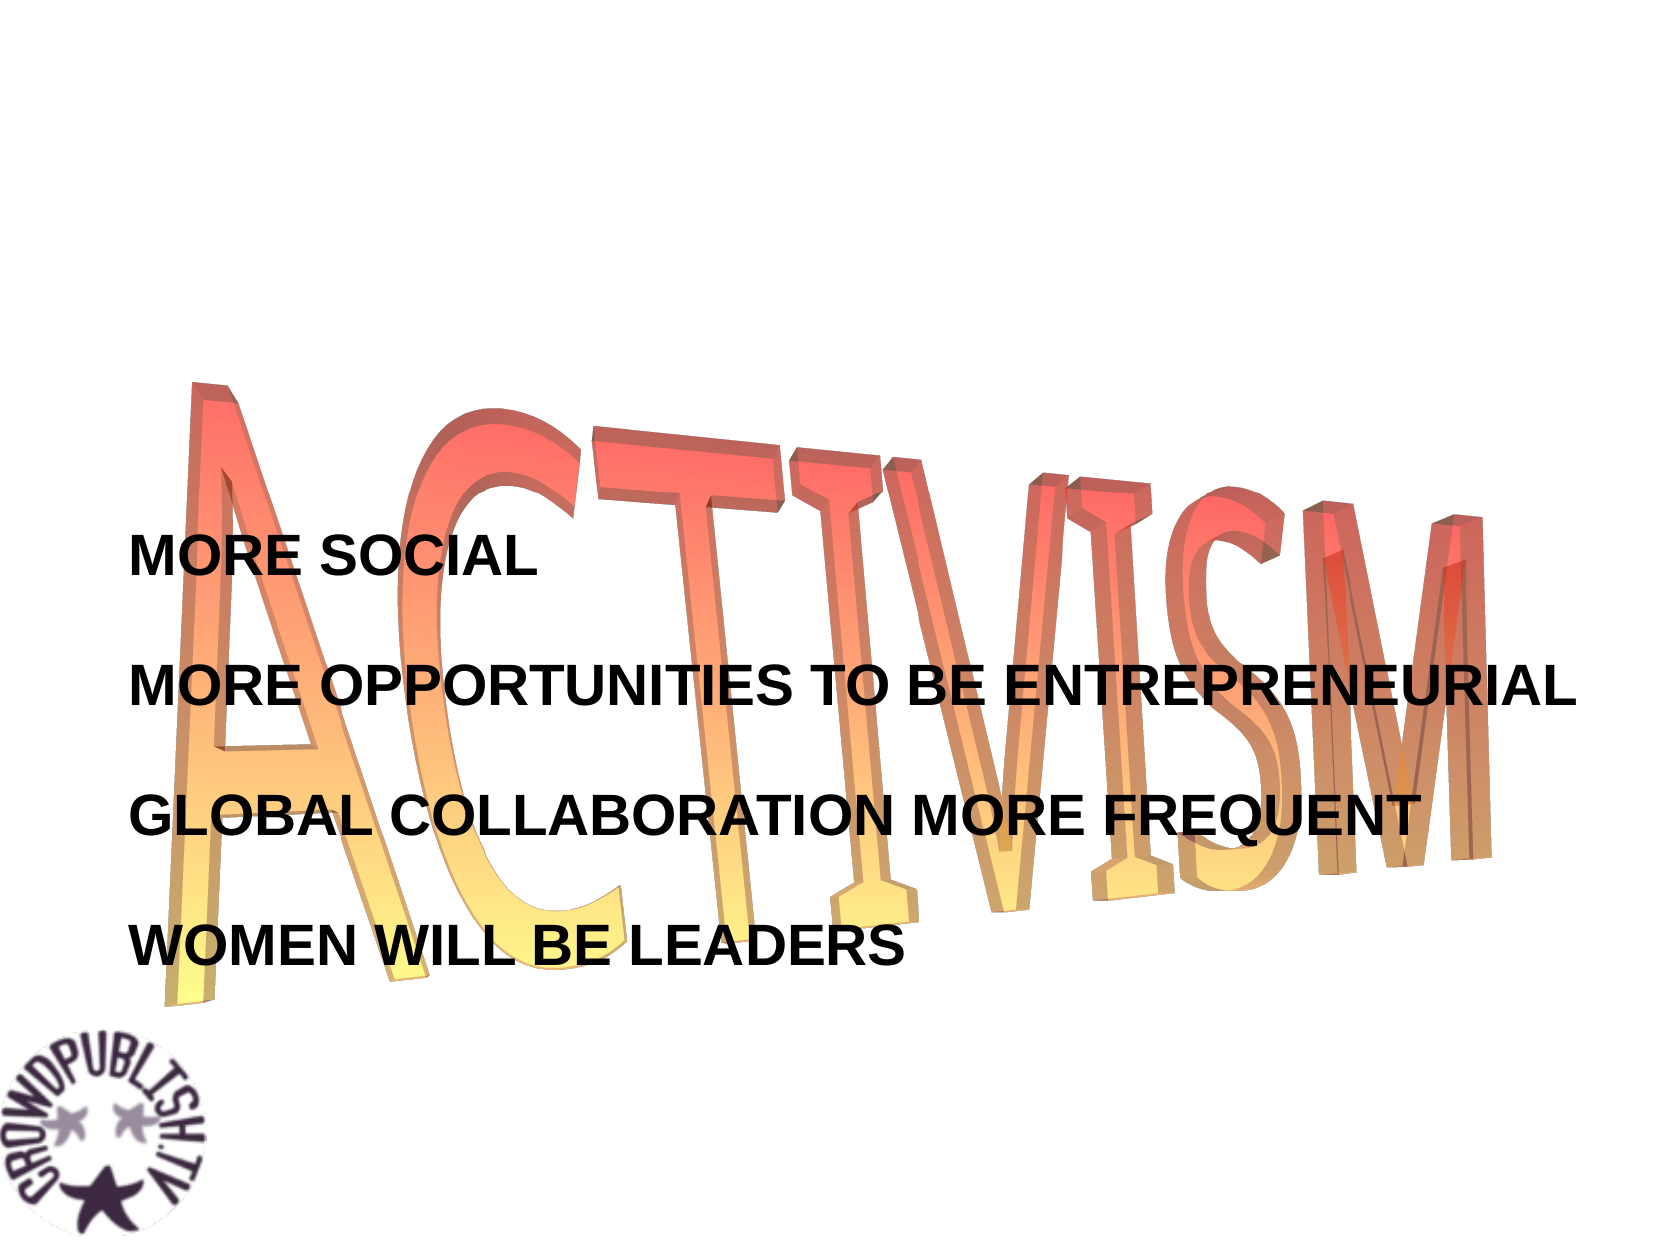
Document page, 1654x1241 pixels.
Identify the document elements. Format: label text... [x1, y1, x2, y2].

text_box MORE SOCIAL MORE OPPORTUNITIES TO BE ENTREPRENEURIAL GLOBAL COLLABORATION MORE FREQUENT WOMEN WILL BE LEADERS [112, 450, 1629, 1051]
picture [0, 1029, 207, 1238]
